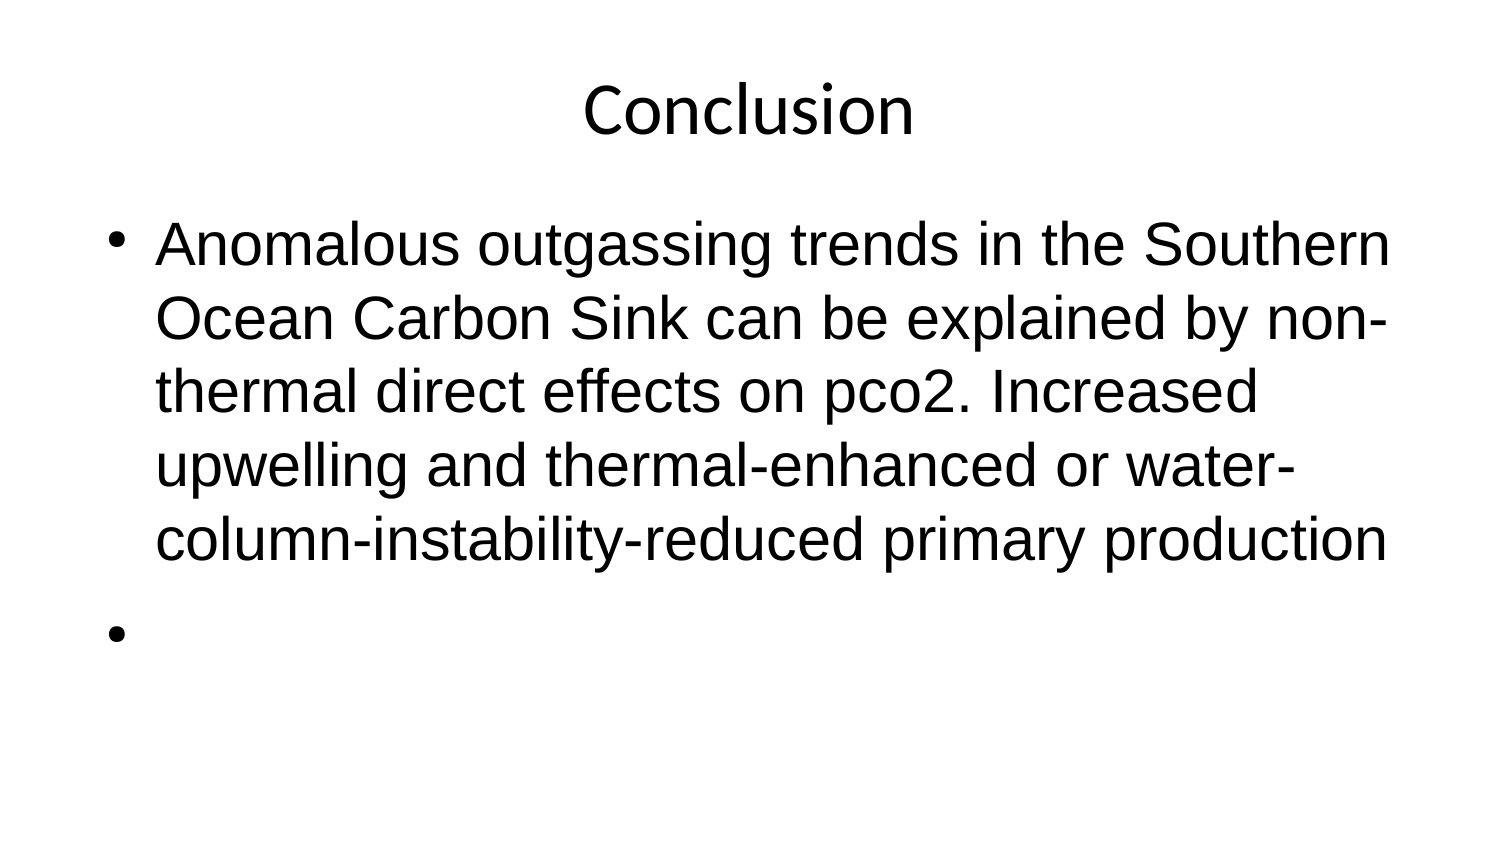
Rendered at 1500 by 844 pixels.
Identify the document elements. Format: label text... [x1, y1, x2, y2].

list Anomalous outgassing trends in the Southern Ocean Carbon Sink can be explained by non-thermal direct effects on pco2. Increased upwelling and thermal-enhanced or water-column-instability-reduced primary production [75, 196, 1426, 754]
title Conclusion [75, 33, 1426, 175]
